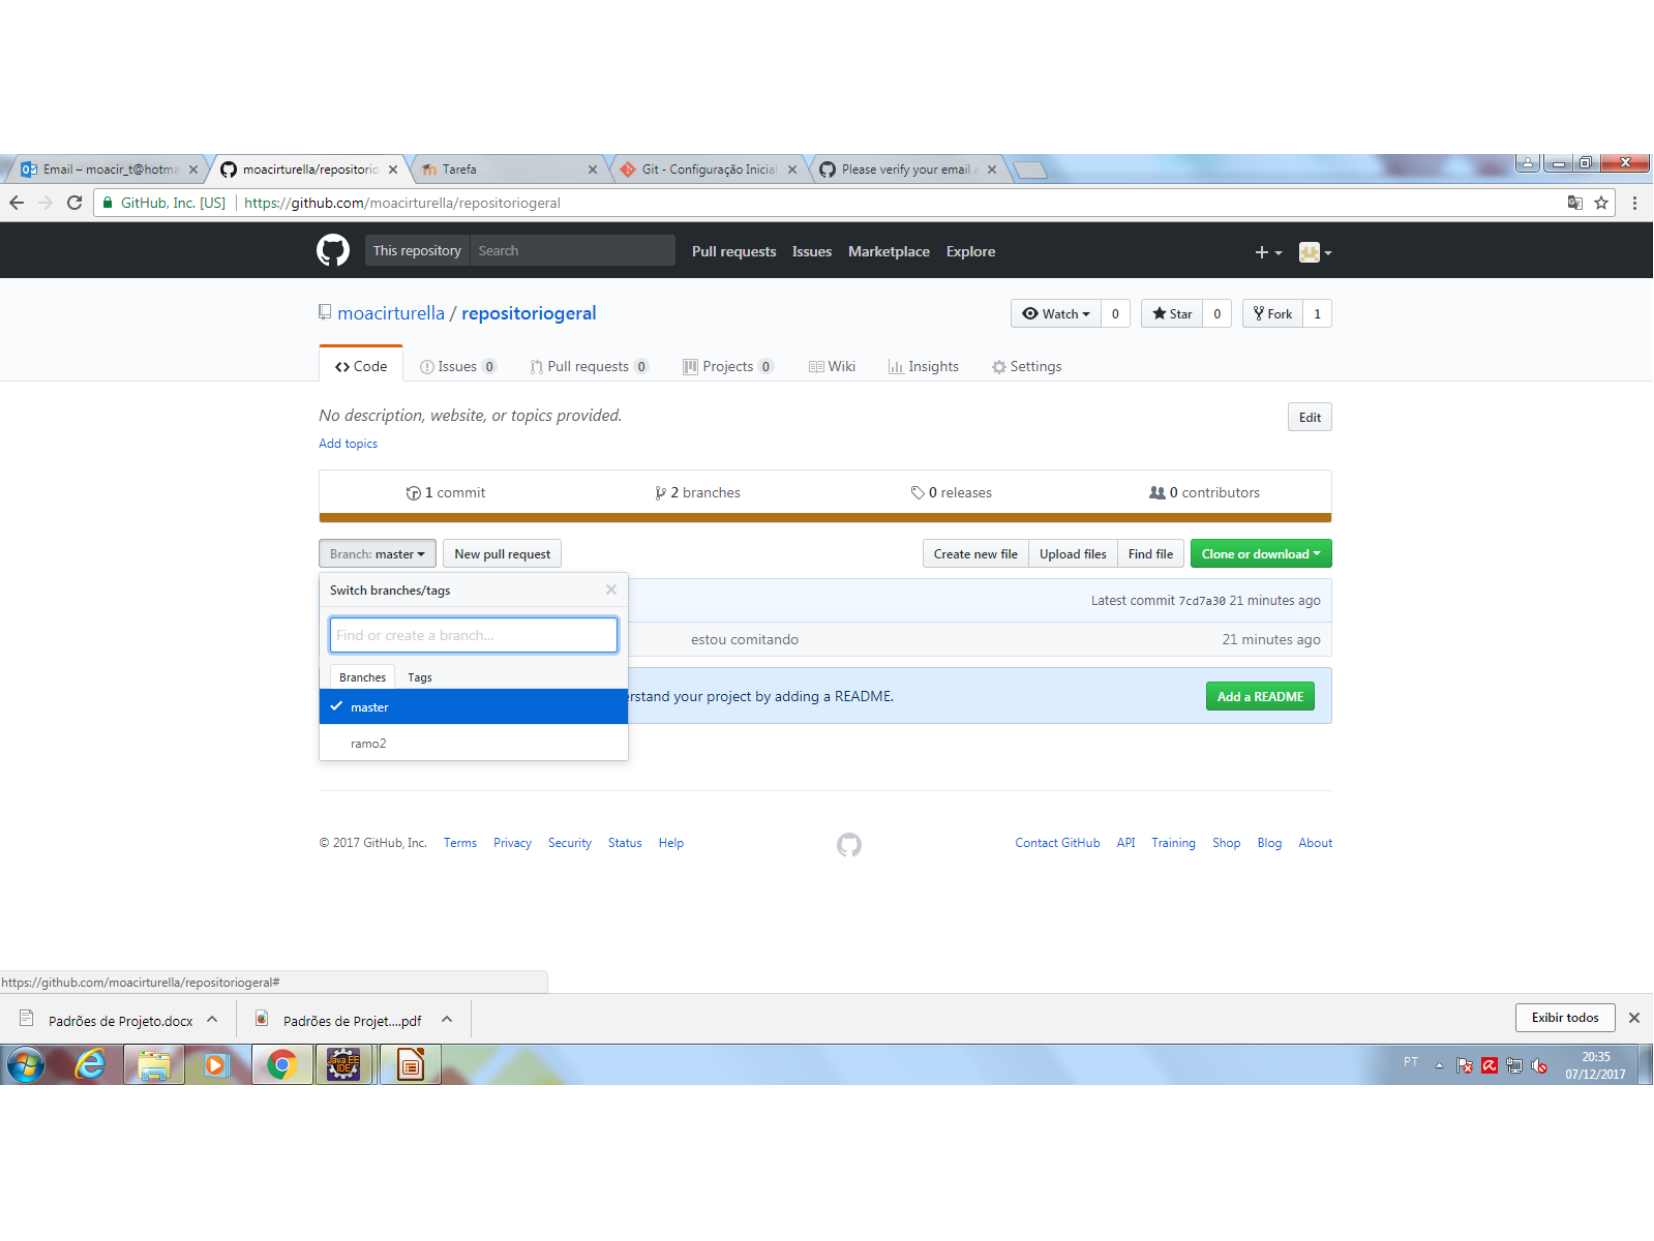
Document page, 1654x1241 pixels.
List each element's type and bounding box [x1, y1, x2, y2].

picture [0, 154, 1653, 1085]
